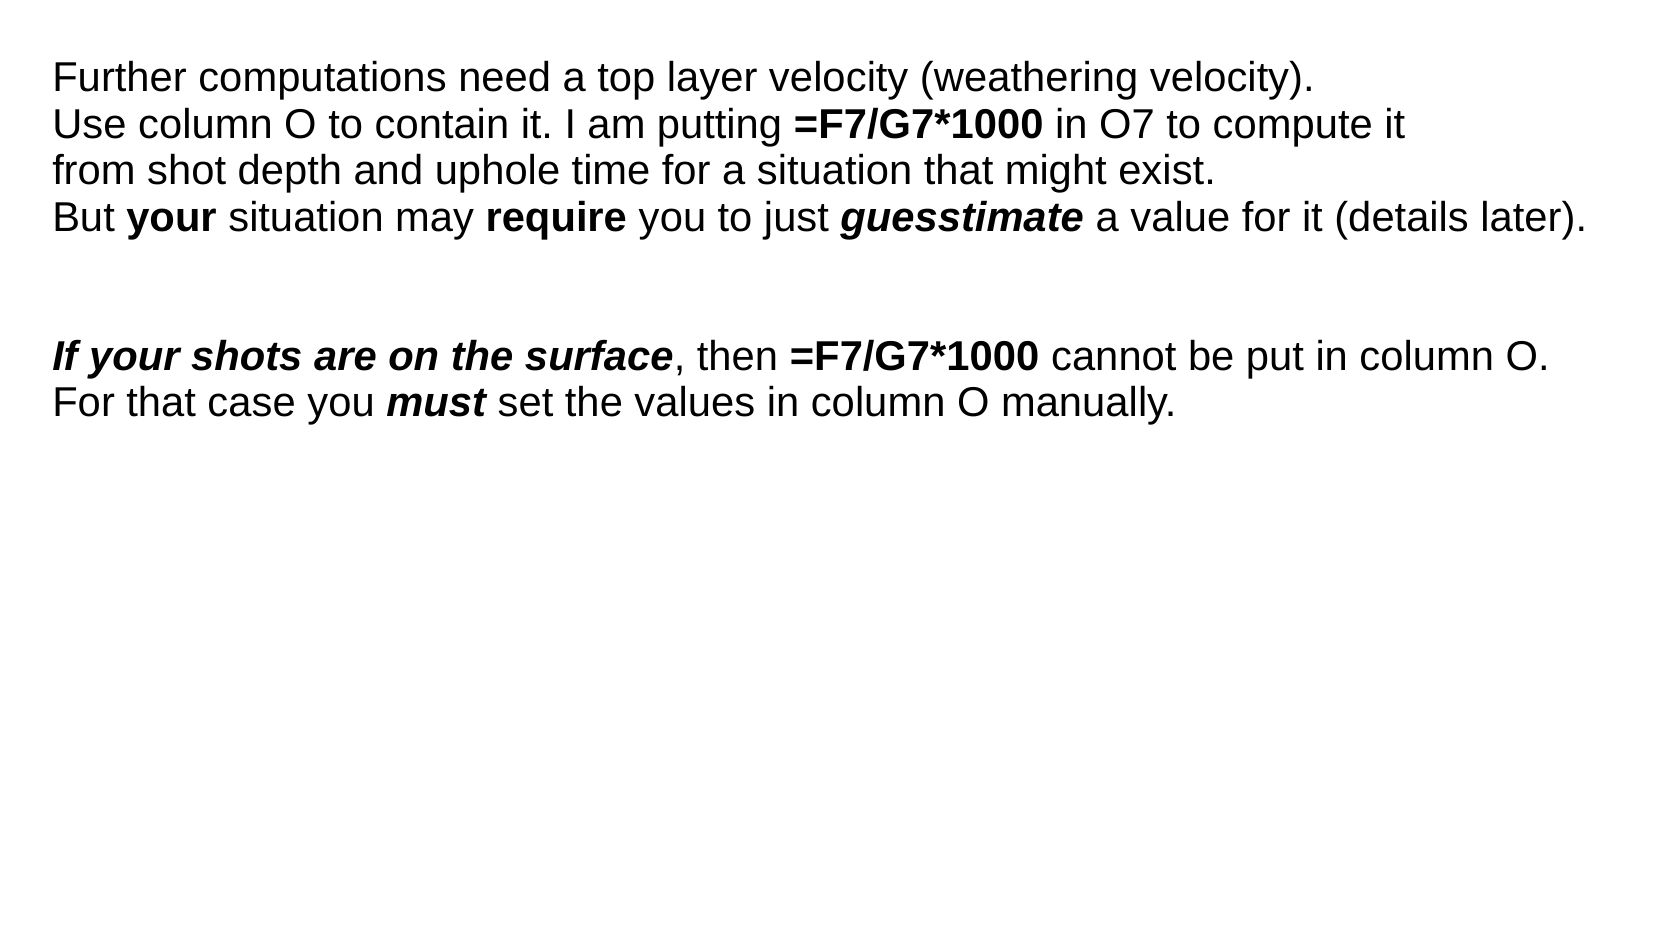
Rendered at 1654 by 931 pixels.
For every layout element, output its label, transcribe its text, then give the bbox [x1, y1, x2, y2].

text_box Further computations need a top layer velocity (weathering velocity). Use column O to contain it. I am putting =F7/G7*1000 in O7 to compute it from shot depth and uphole time for a situation that might exist. But your situation may require you to just guesstimate a value for it (details later). If your shots are on the surface, then =F7/G7*1000 cannot be put in column O. For that case you must set the values in column O manually. [37, 0, 1654, 931]
